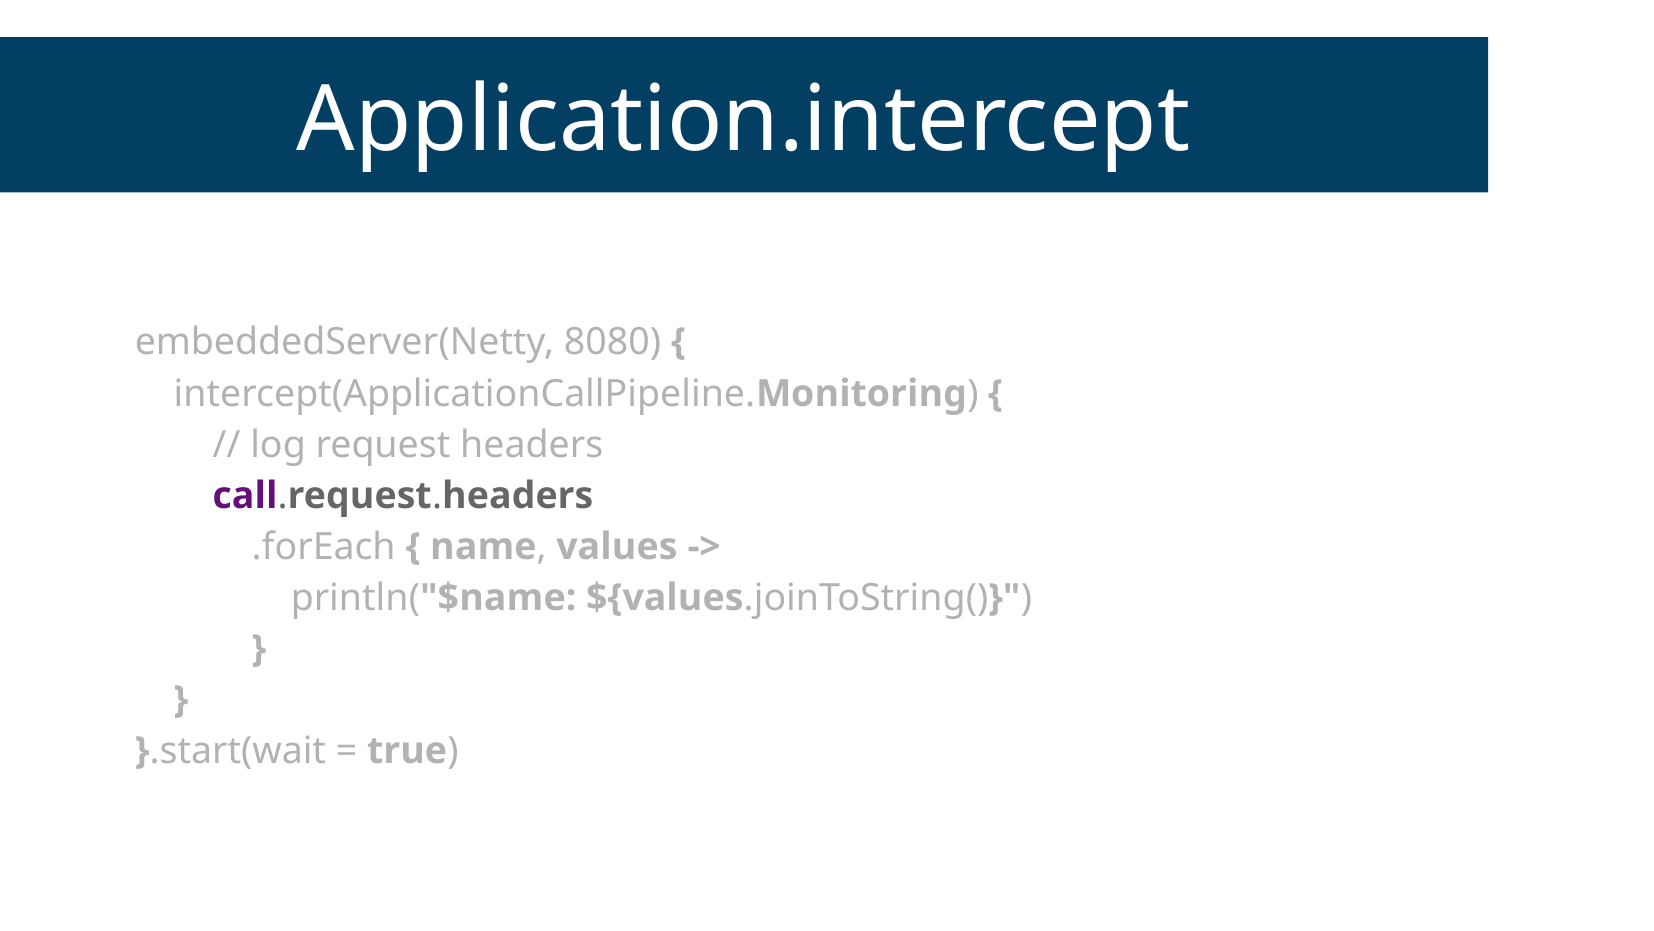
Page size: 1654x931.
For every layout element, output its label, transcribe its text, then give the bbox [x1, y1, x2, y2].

title Application.intercept [0, 37, 1489, 193]
text_box embeddedServer(Netty, 8080) { intercept(ApplicationCallPipeline.Monitoring) { // log request headers call.request.headers .forEach { name, values -> println("$name: ${values.joinToString()}") } } }.start(wait = true) [120, 307, 1478, 728]
